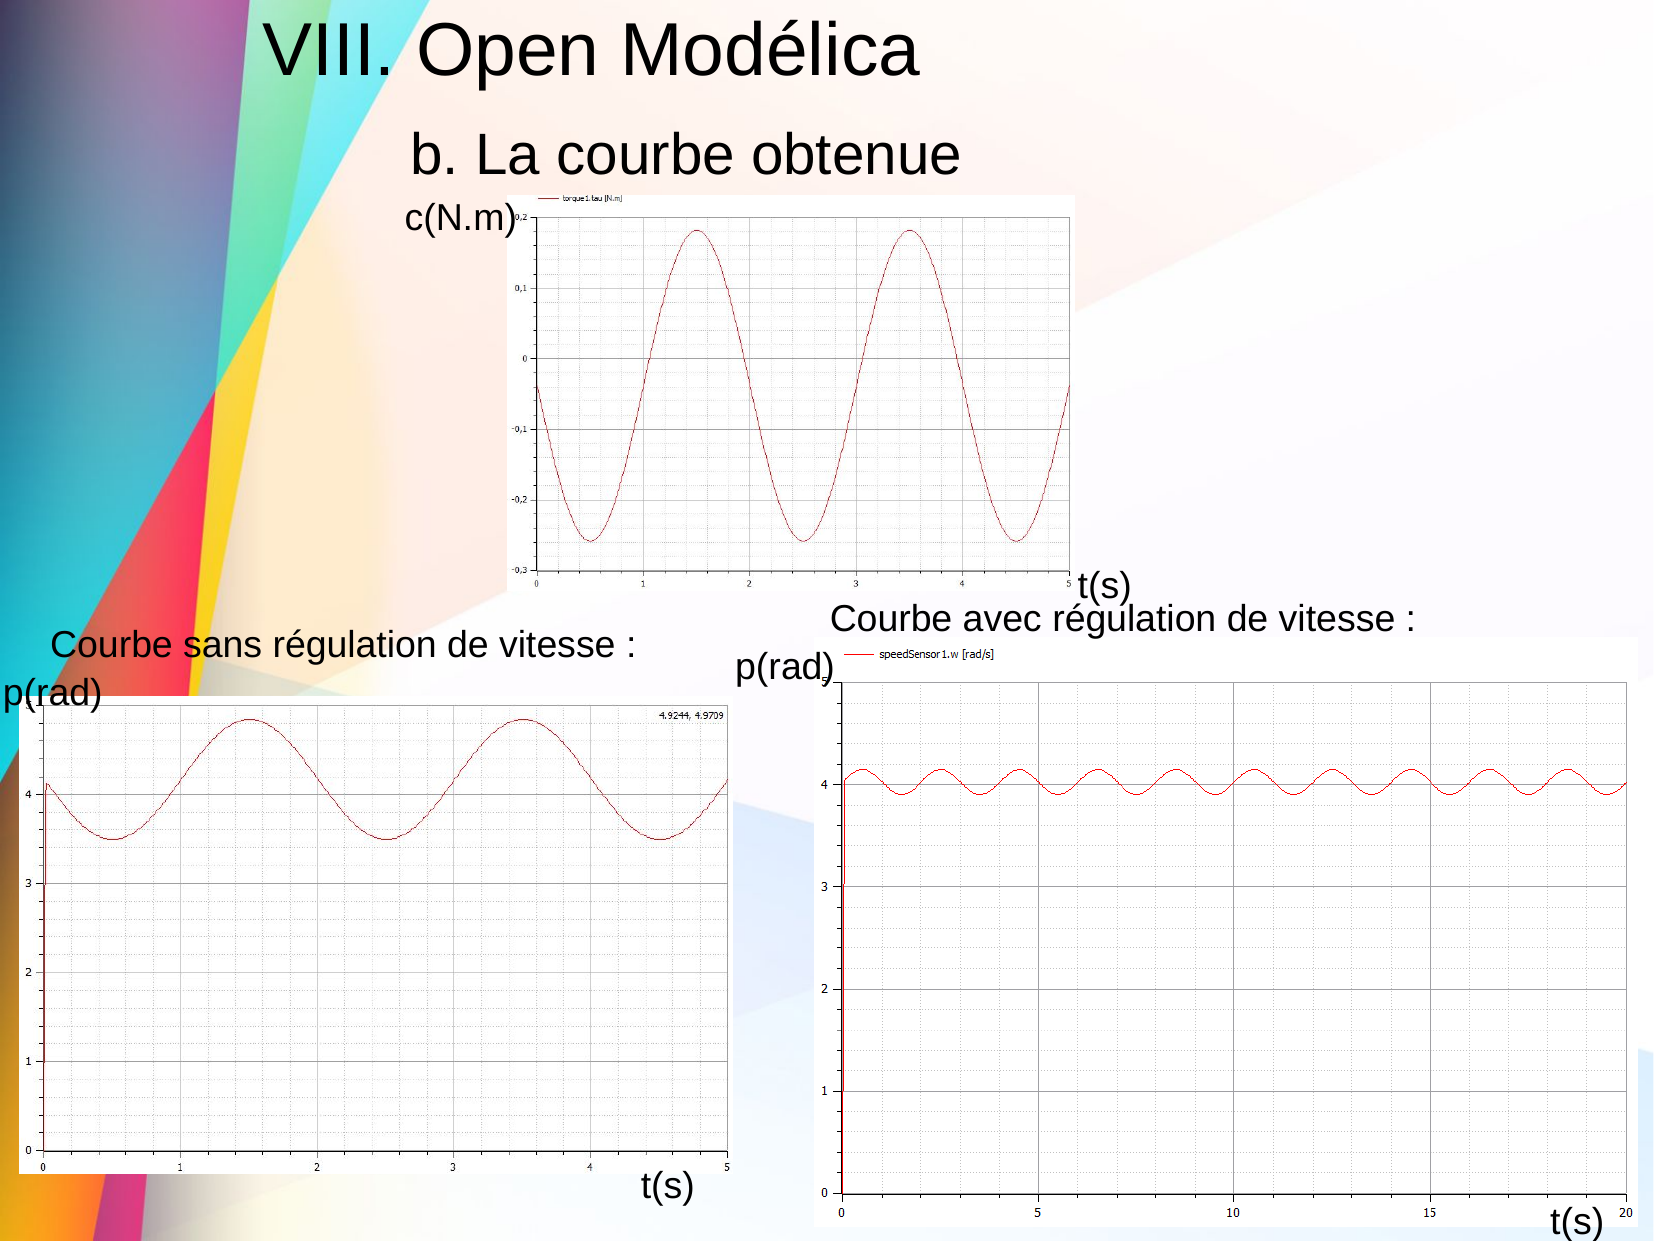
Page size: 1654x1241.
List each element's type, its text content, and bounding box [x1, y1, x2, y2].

text_box c(N.m) [389, 188, 544, 246]
text_box t(s) [1535, 1192, 1654, 1241]
text_box t(s) [1062, 557, 1193, 615]
text_box t(s) [625, 1157, 756, 1215]
text_box p(rad) [720, 637, 886, 695]
text_box VIII. Open Modélica b. La courbe obtenue [248, 0, 1654, 220]
picture [0, 0, 1654, 1241]
text_box Courbe sans régulation de vitesse : [35, 616, 733, 674]
text_box p(rad) [0, 663, 154, 721]
text_box Courbe avec régulation de vitesse : [814, 590, 1512, 648]
